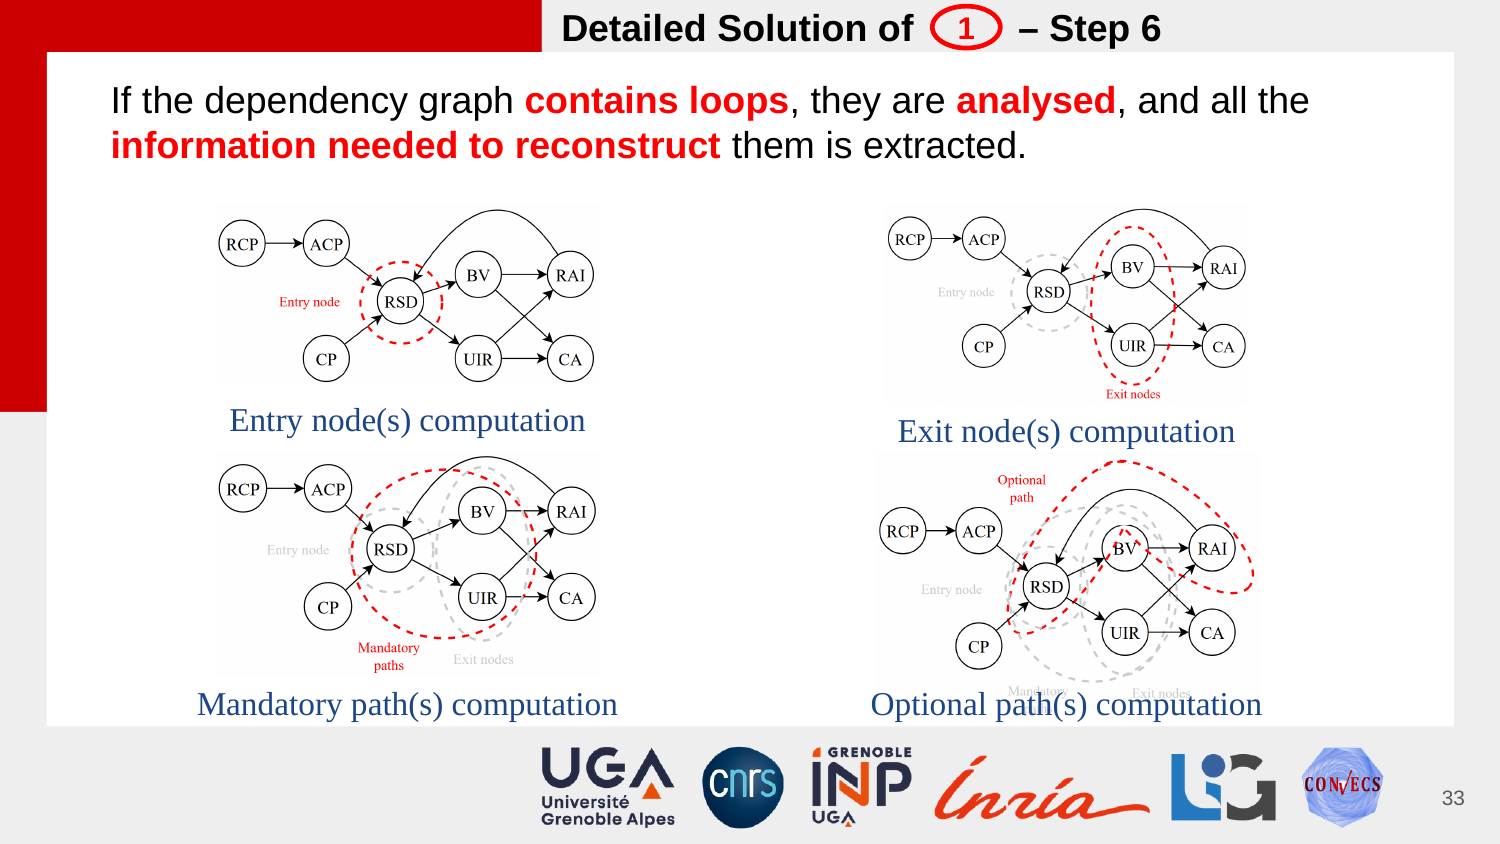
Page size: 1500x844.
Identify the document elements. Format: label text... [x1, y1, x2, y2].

text_box If the dependency graph contains loops, they are analysed, and all the information needed to reconstruct them is extracted. [95, 72, 1405, 231]
text_box 1 [932, 6, 1001, 49]
text_box Optional path(s) computation [844, 669, 1289, 735]
picture [0, 0, 1500, 844]
slide_number <numéro> [1389, 764, 1480, 830]
text_box Detailed Solution of – Step 6 [546, 0, 1441, 55]
text_box Mandatory path(s) computation [172, 675, 644, 730]
text_box Entry node(s) computation [185, 391, 630, 446]
text_box Exit node(s) computation [844, 402, 1289, 457]
